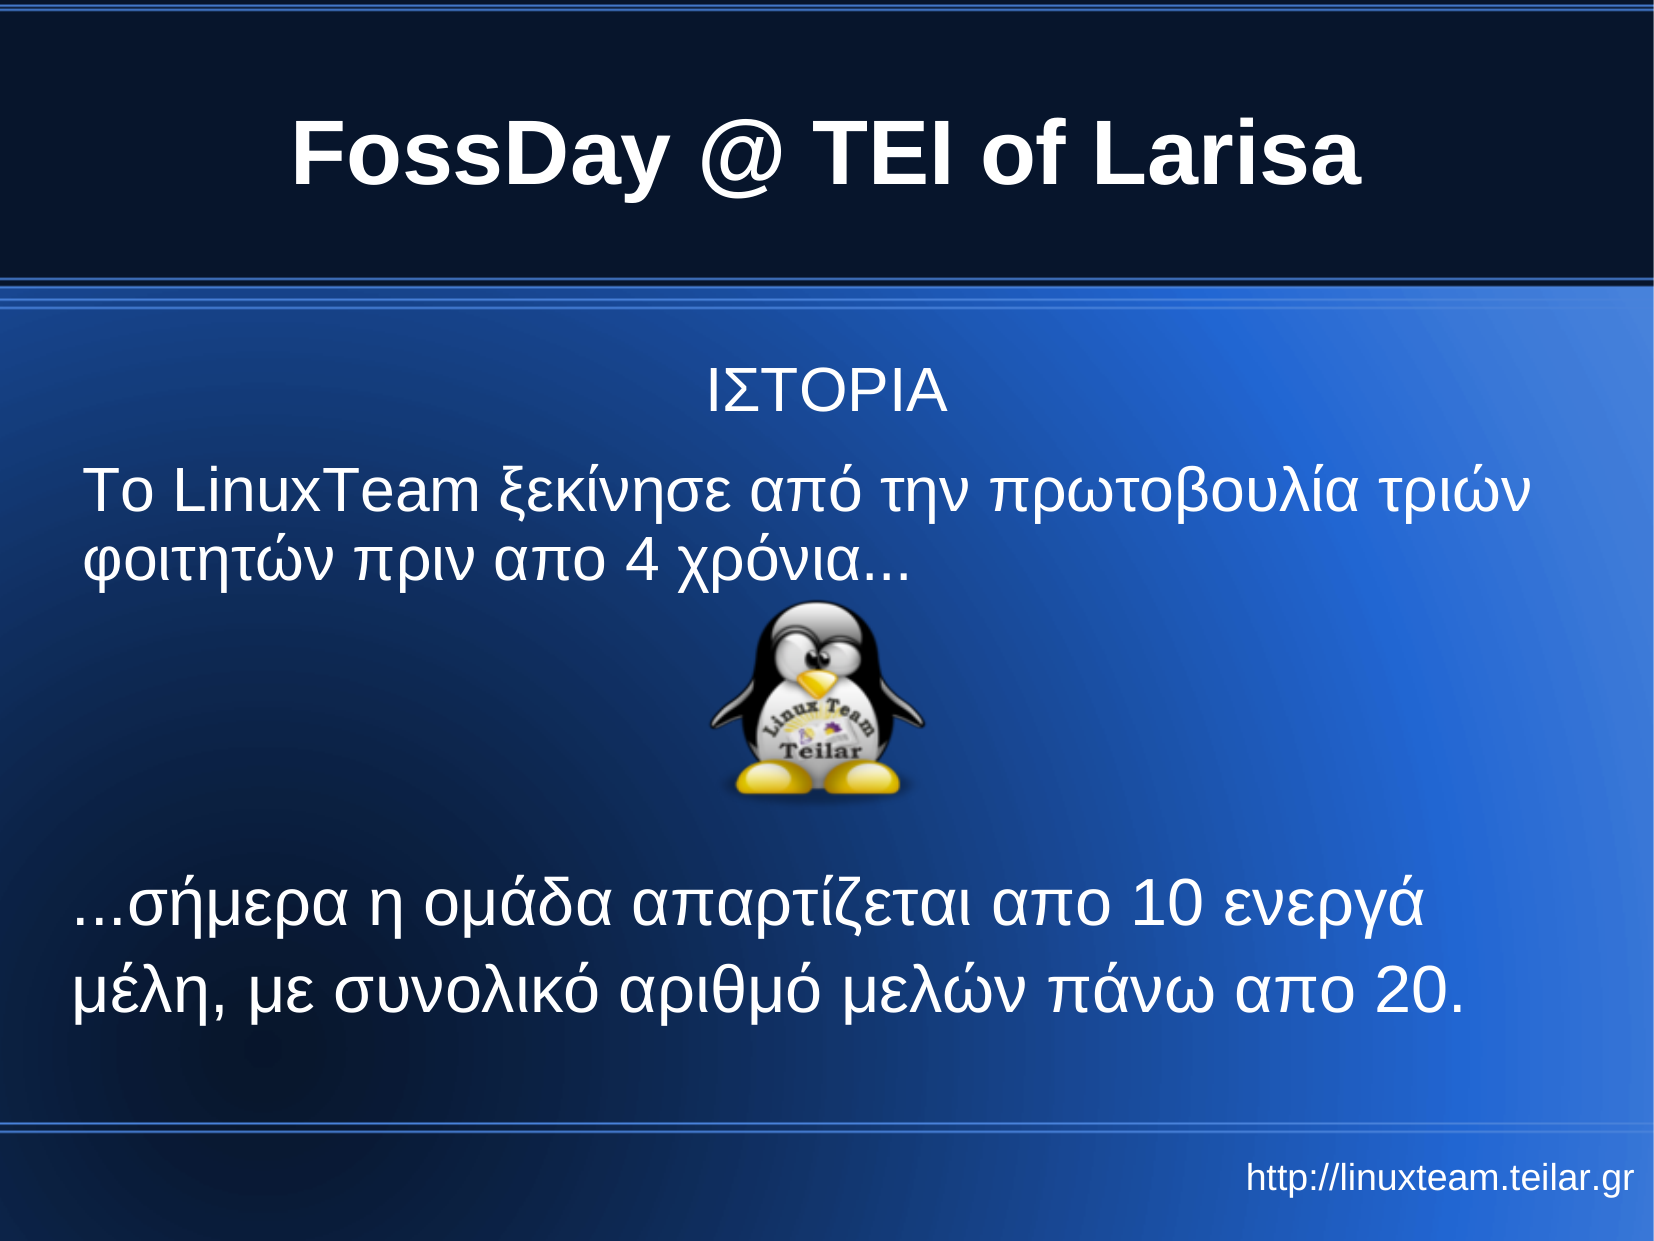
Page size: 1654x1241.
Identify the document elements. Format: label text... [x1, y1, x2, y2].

list ΙΣΤΟΡΙΑ Το LinuxTeam ξεκίνησε από την πρωτοβουλία τριών φοιτητών πριν απο 4 χρόνια... [82, 355, 1571, 700]
title FossDay @ TEI of Larisa [82, 49, 1571, 257]
text_box http://linuxteam.teilar.gr [1200, 1155, 1636, 1201]
list ...σήμερα η ομάδα απαρτίζεται απο 10 ενεργά μέλη, με συνολικό αριθμό μελών πάνω απο 20. [71, 865, 1561, 1096]
picture [0, 0, 1654, 1241]
